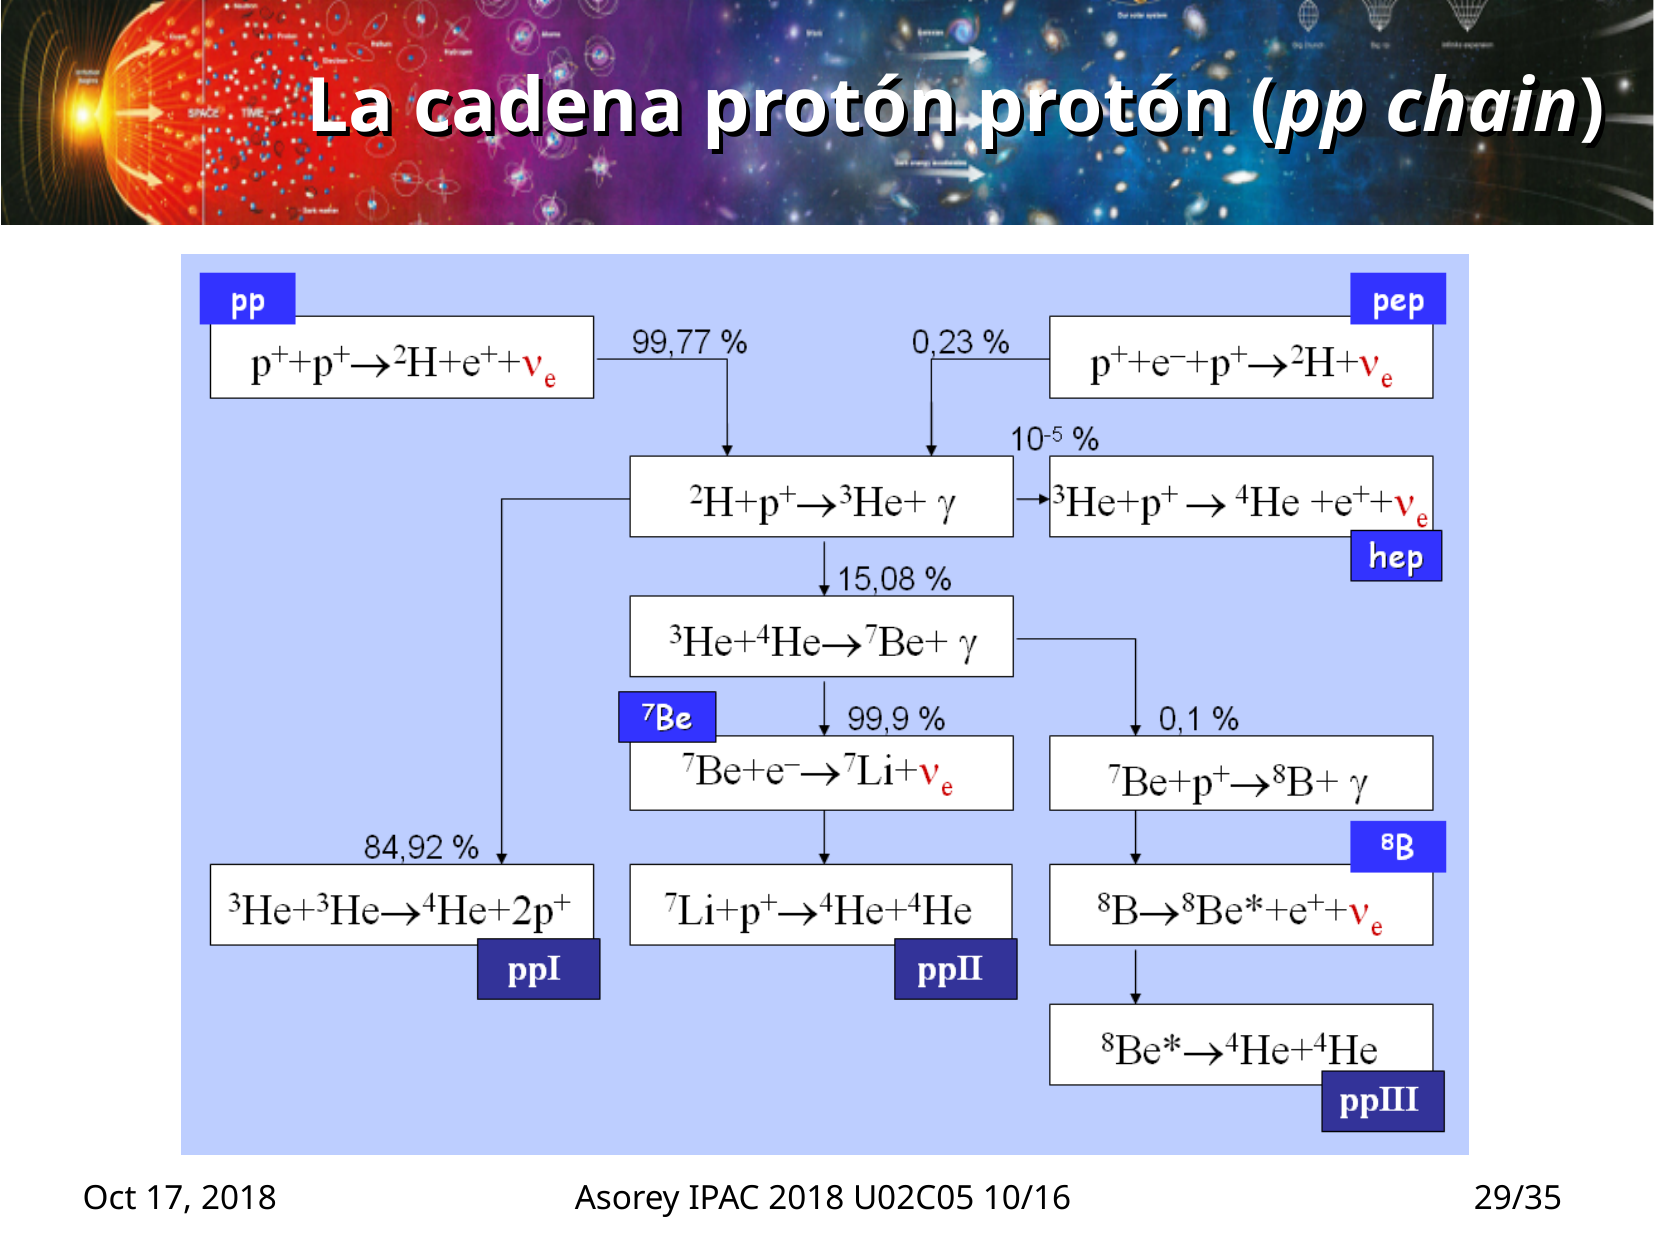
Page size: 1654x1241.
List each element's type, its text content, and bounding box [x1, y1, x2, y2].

title La cadena protón protón (pp chain) [45, 15, 1606, 191]
picture [181, 254, 1469, 1156]
picture [1, 0, 1654, 225]
